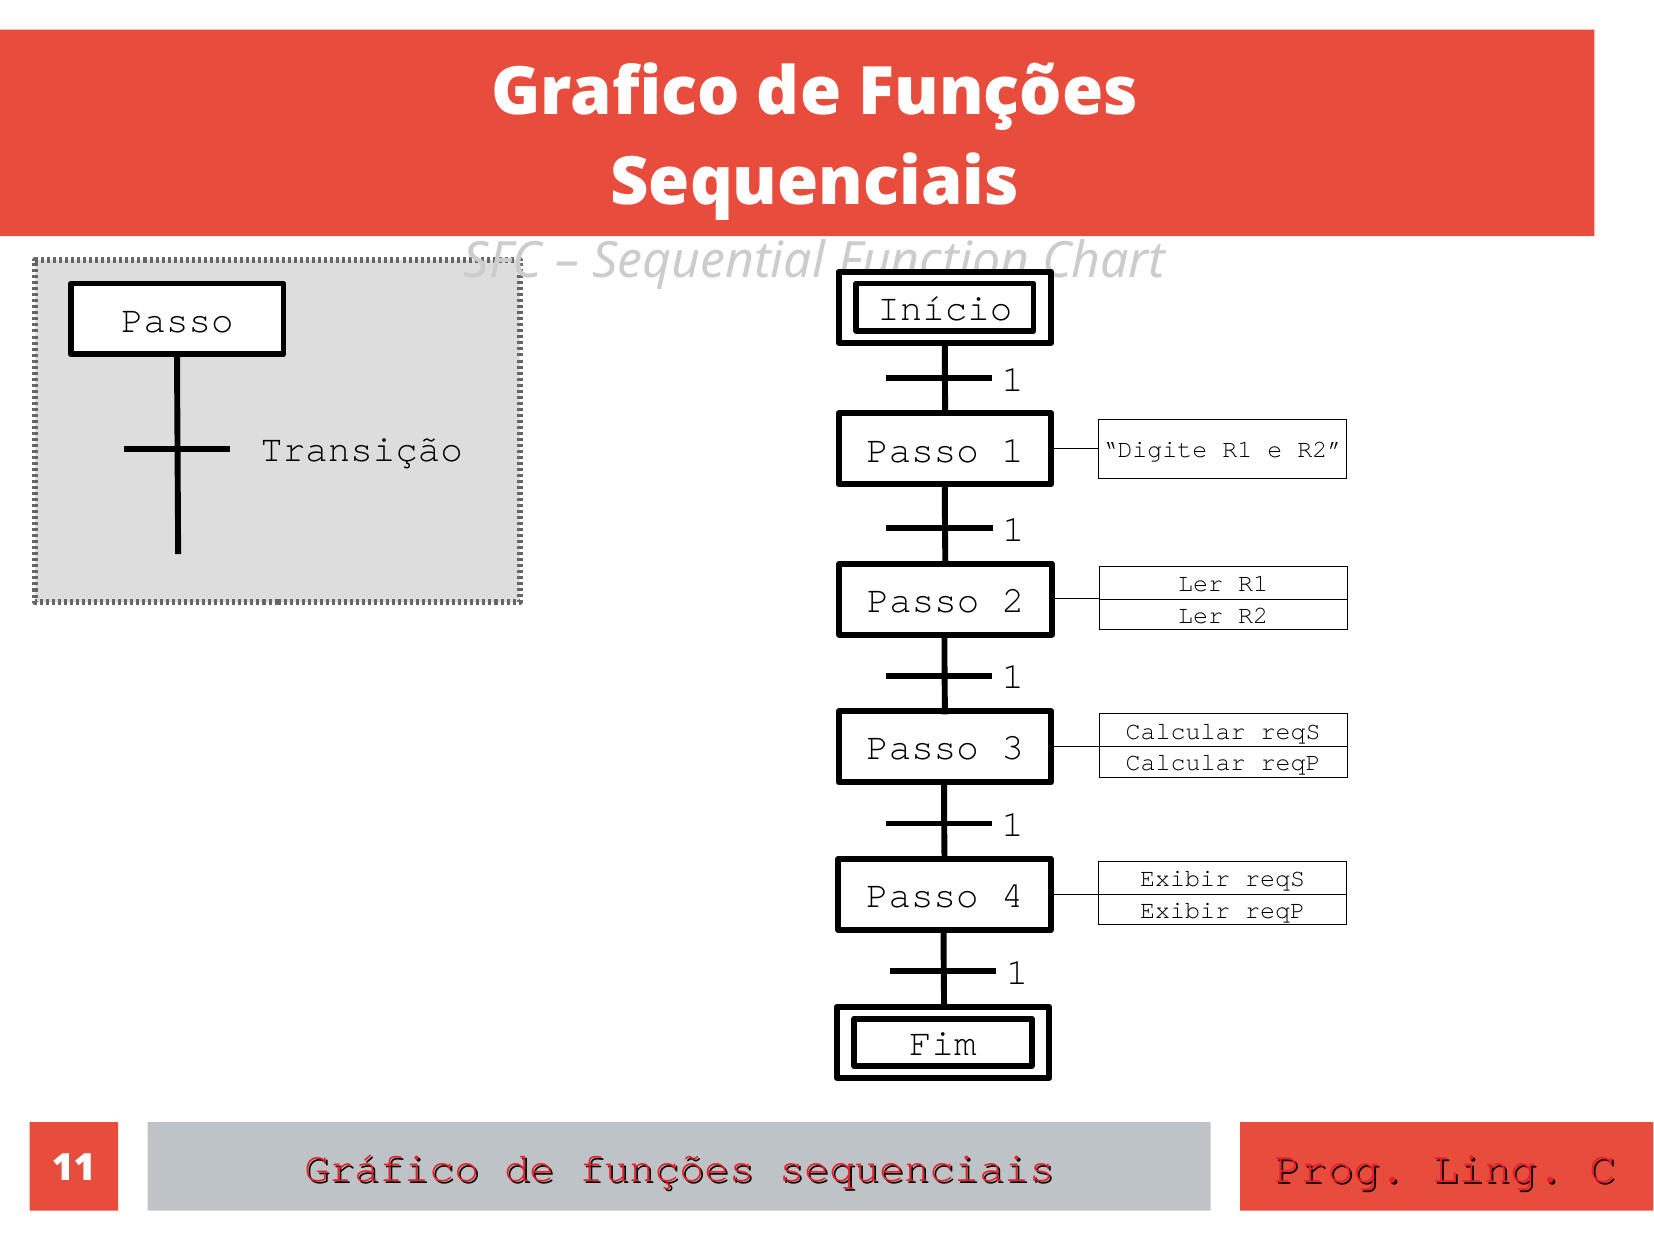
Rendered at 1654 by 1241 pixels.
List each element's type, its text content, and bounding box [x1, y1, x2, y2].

text_box “Digite R1 e R2” [1098, 419, 1347, 479]
text_box Exibir reqP [1098, 894, 1347, 925]
text_box Passo [70, 283, 284, 355]
text_box [35, 259, 520, 603]
text_box Prog. Ling. C [1233, 1133, 1654, 1202]
text_box [838, 271, 1052, 343]
text_box Calcular reqP [1099, 746, 1348, 778]
title Grafico de Funções Sequenciais SFC – Sequential Function Chart [283, 42, 1347, 293]
text_box Gráfico de funções sequenciais [197, 1133, 1162, 1199]
text_box Ler R2 [1099, 599, 1348, 630]
text_box Início [856, 283, 1034, 331]
text_box Fim [854, 1018, 1032, 1066]
text_box Exibir reqS [1098, 861, 1347, 894]
text_box Passo 1 [838, 413, 1052, 485]
text_box Calcular reqS [1099, 713, 1348, 746]
text_box Passo 4 [838, 859, 1052, 930]
text_box Ler R1 [1099, 566, 1348, 599]
text_box Passo 2 [839, 563, 1052, 635]
text_box Passo 3 [838, 711, 1052, 783]
text_box [836, 1006, 1050, 1078]
